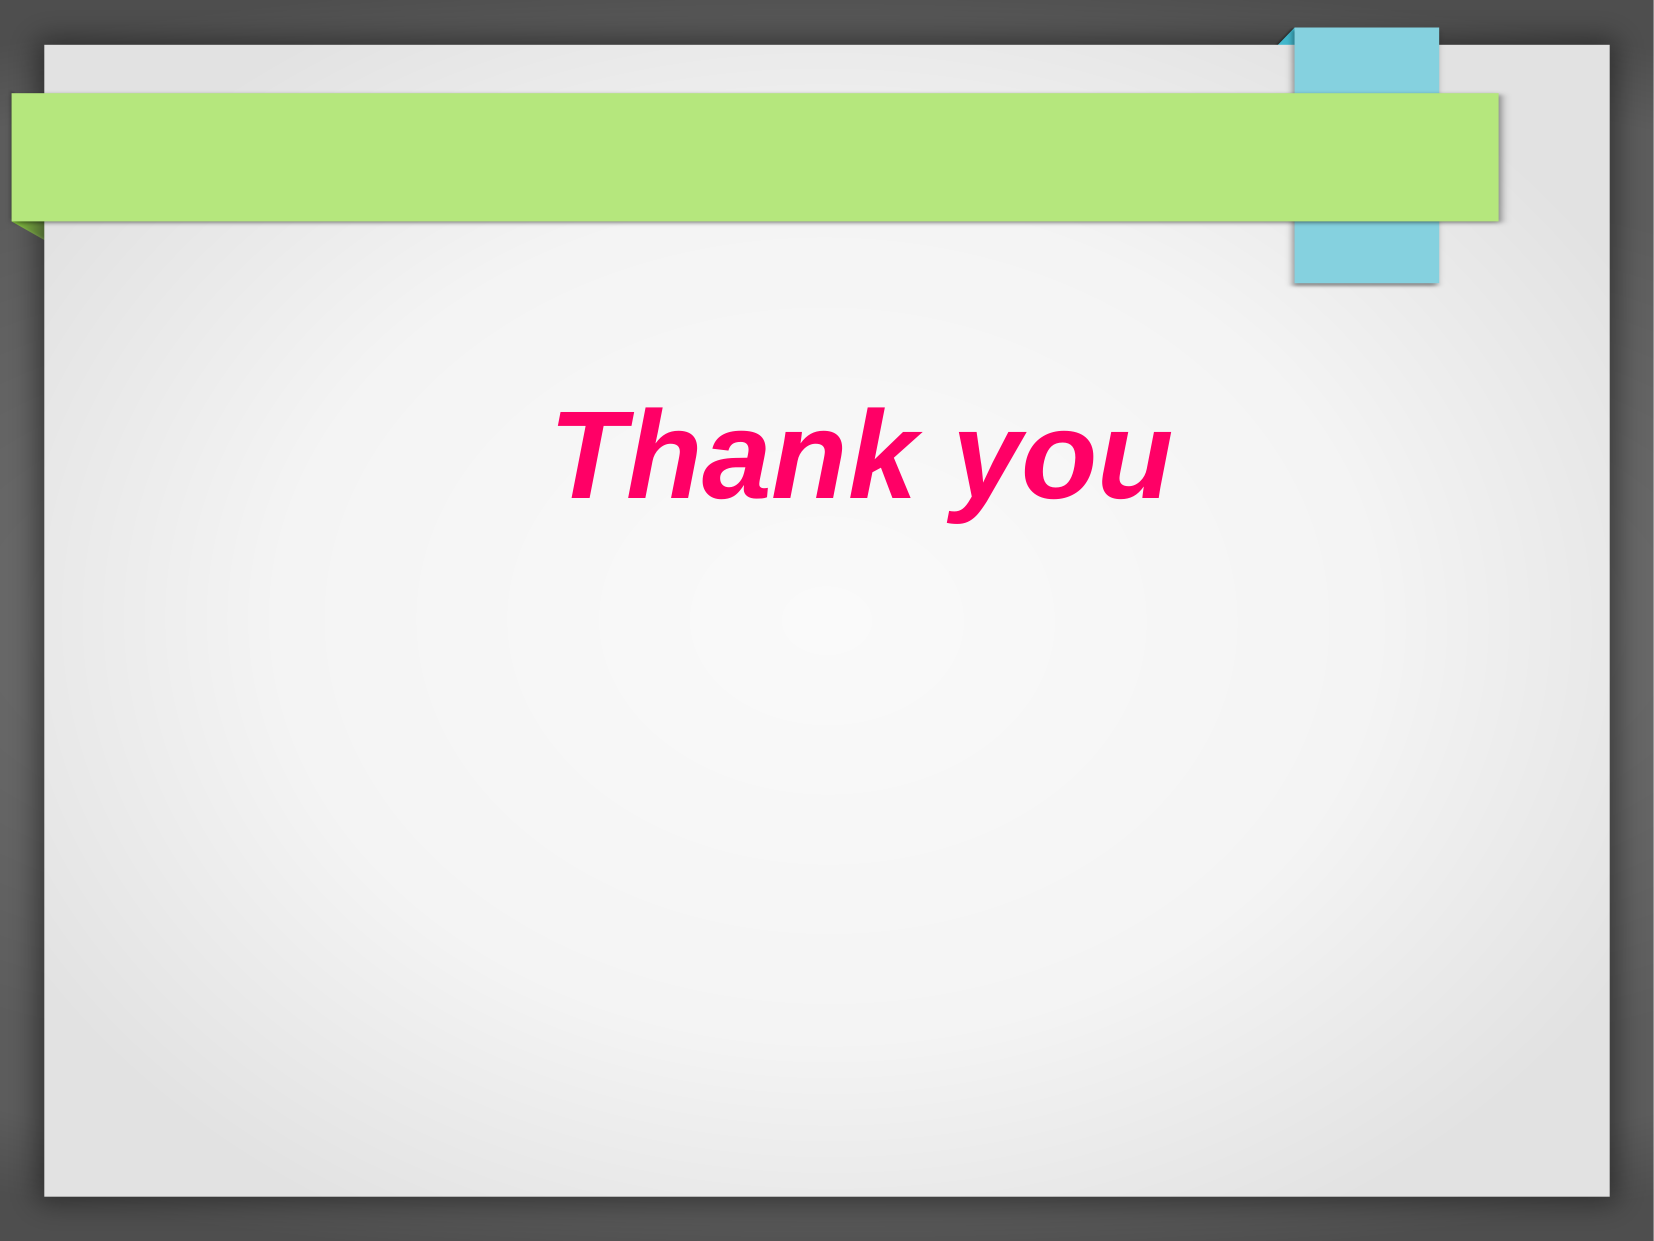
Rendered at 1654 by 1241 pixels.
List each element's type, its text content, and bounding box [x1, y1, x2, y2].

list Thank you [82, 295, 1571, 1015]
picture [0, 0, 1654, 1241]
